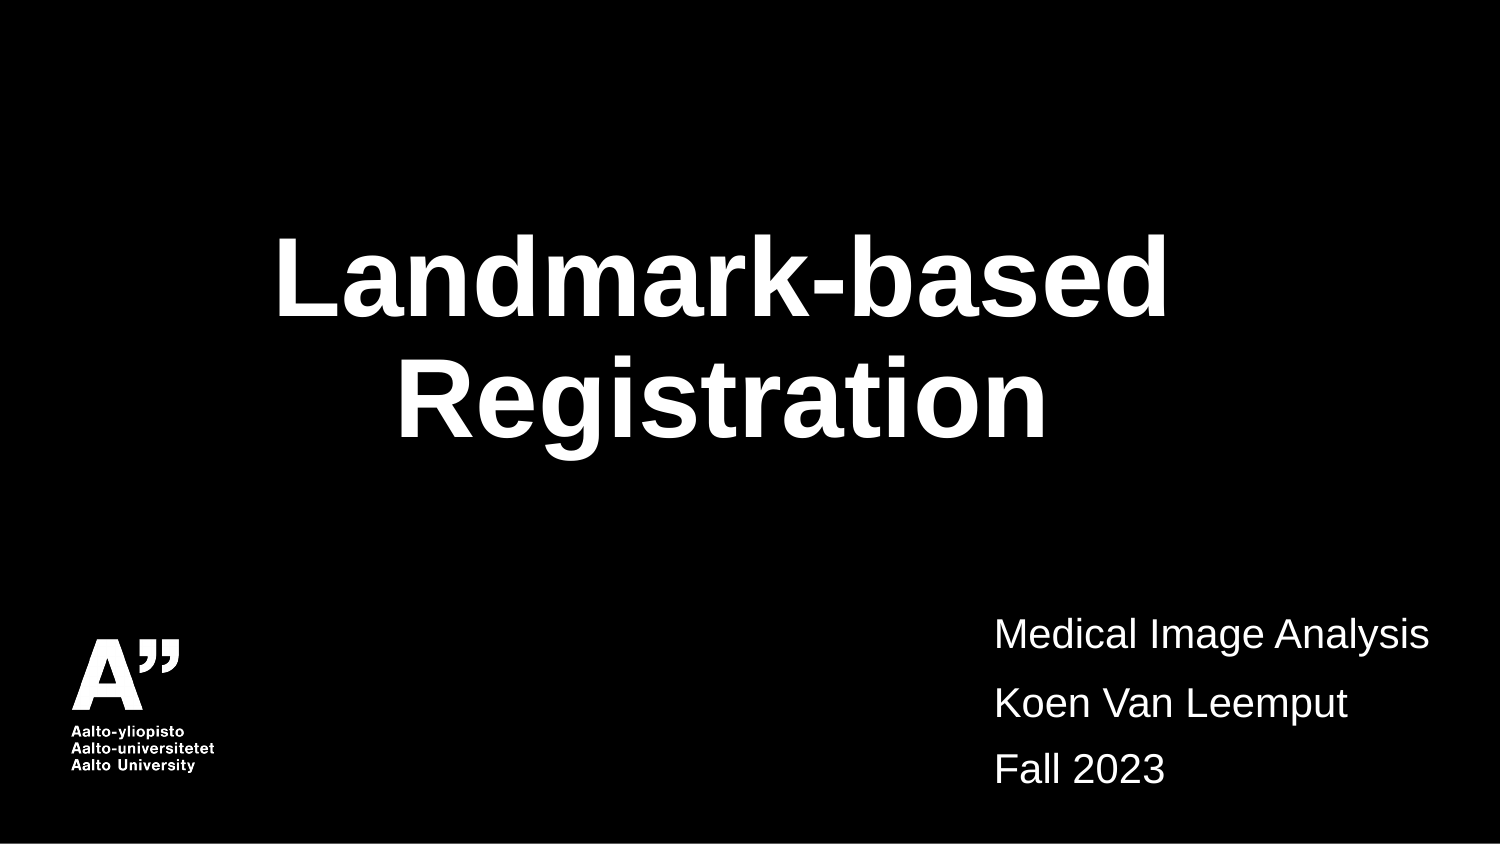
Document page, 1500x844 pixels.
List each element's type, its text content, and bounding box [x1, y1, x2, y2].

list Medical Image Analysis [978, 604, 1469, 654]
list Landmark-based Registration [70, 360, 1375, 470]
list Koen Van Leemput [978, 673, 1443, 723]
list Fall 2023 [978, 739, 1383, 789]
picture [0, 568, 285, 844]
